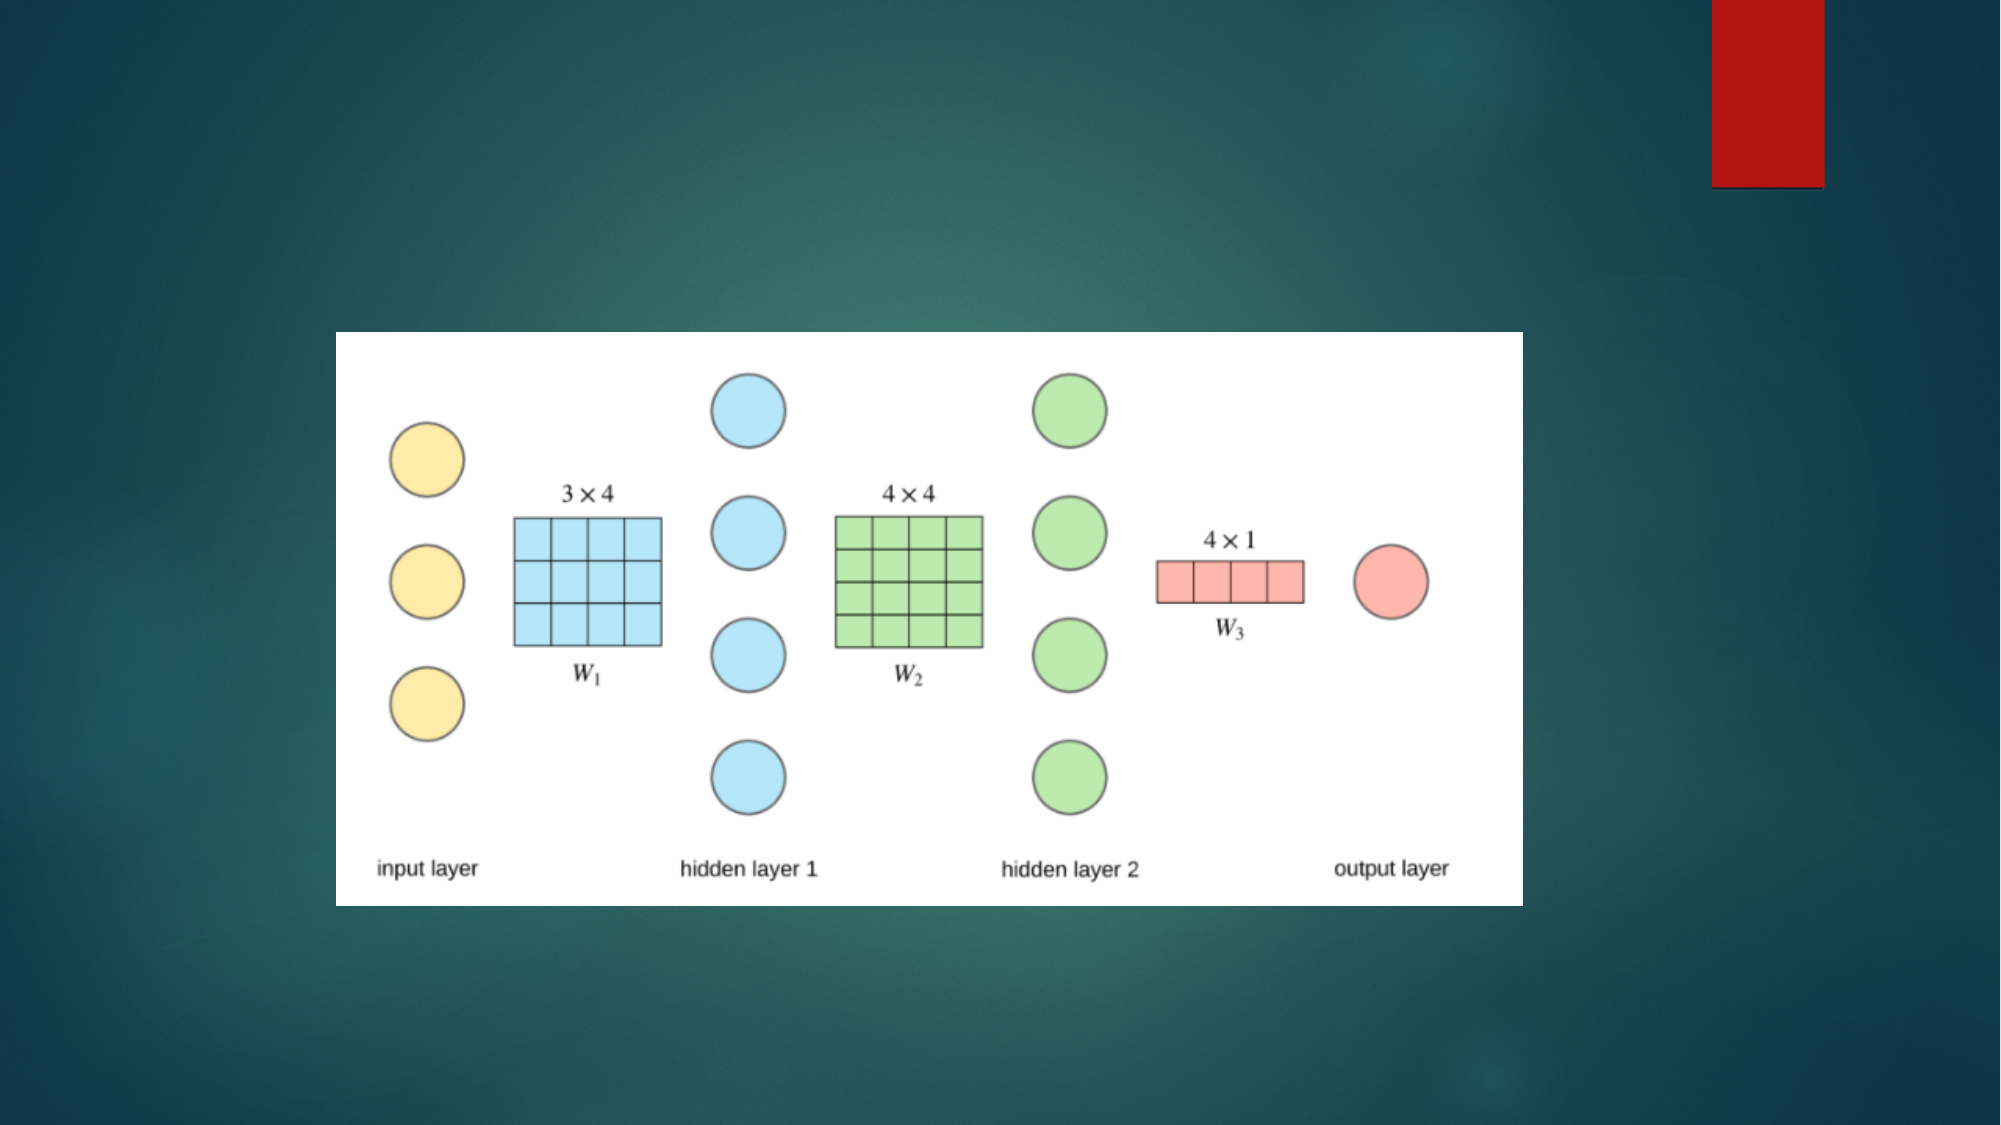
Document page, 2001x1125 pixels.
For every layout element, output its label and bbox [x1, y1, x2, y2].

title [106, 74, 1649, 304]
picture [0, 0, 2001, 1125]
